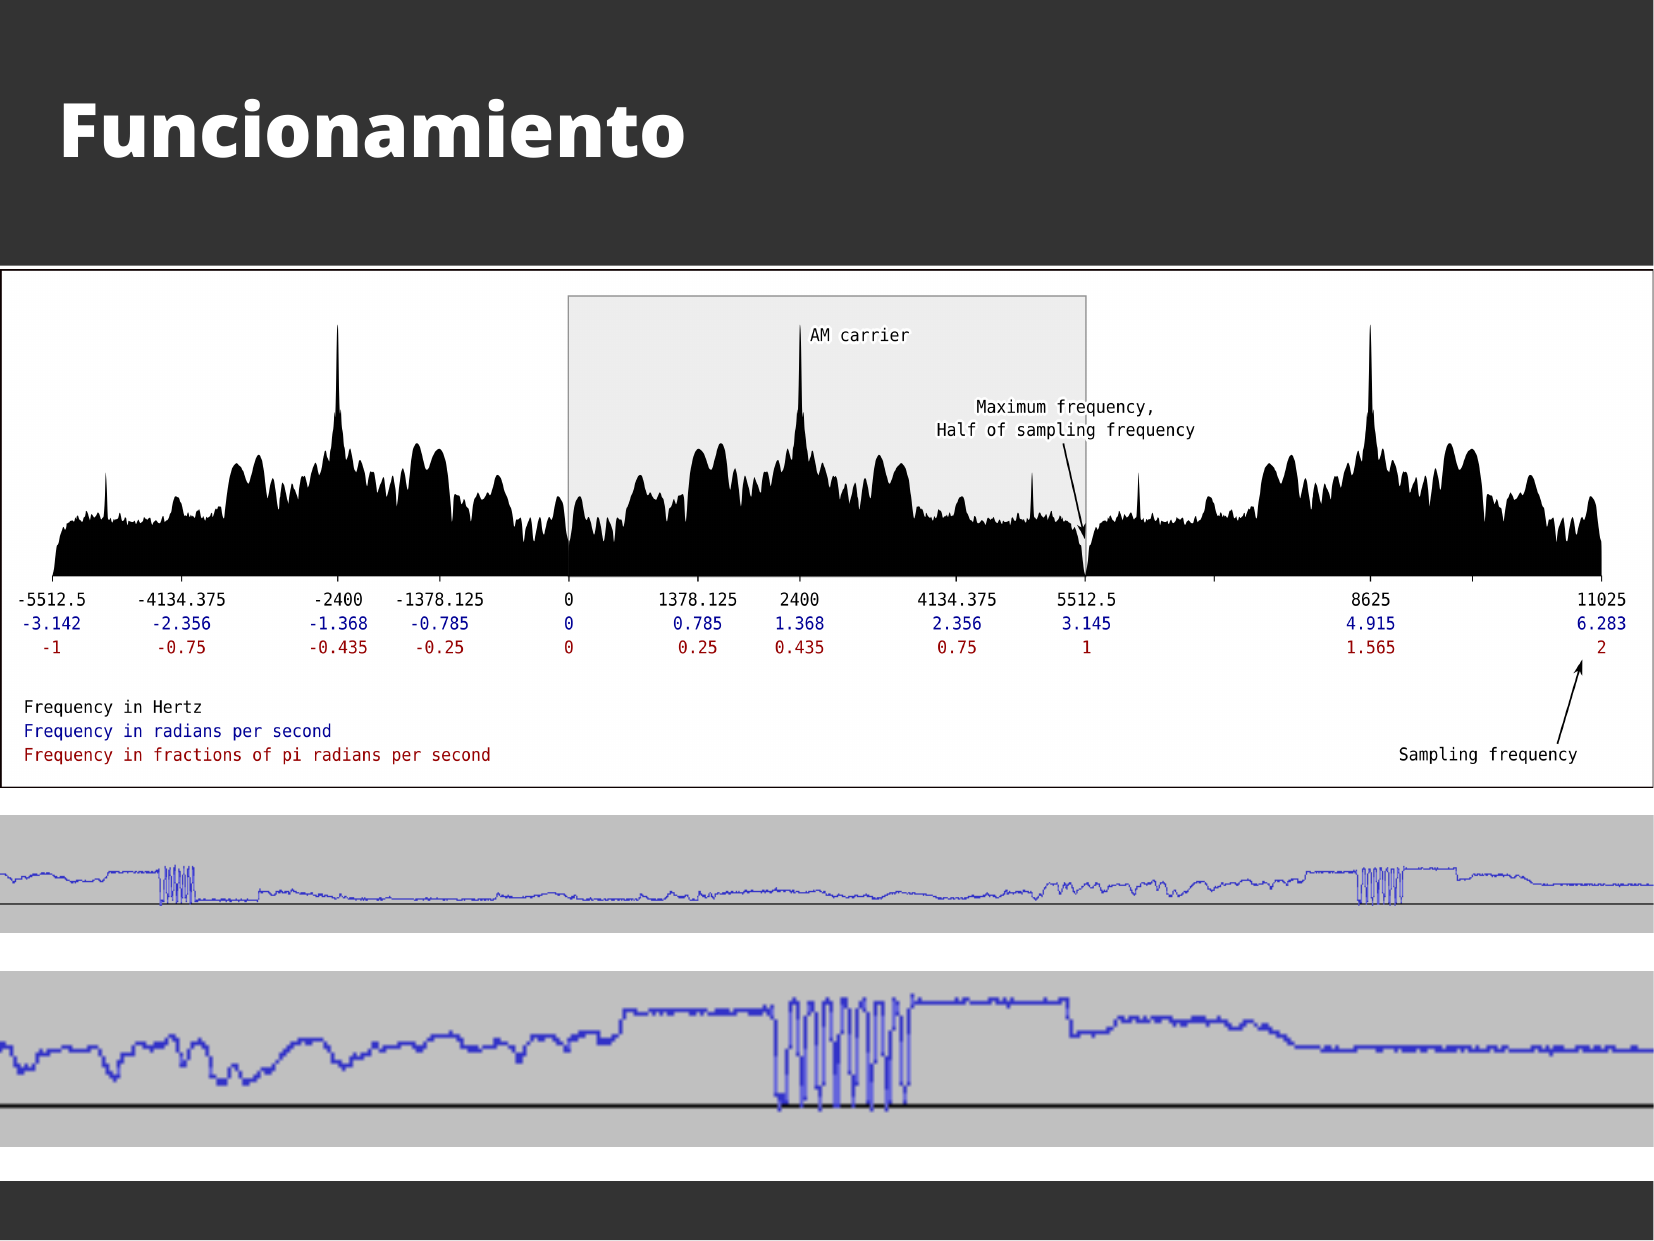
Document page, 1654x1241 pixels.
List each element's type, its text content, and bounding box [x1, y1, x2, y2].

title Funcionamiento [59, 49, 1595, 207]
picture [0, 971, 1654, 1147]
picture [0, 269, 1654, 788]
picture [0, 815, 1654, 933]
